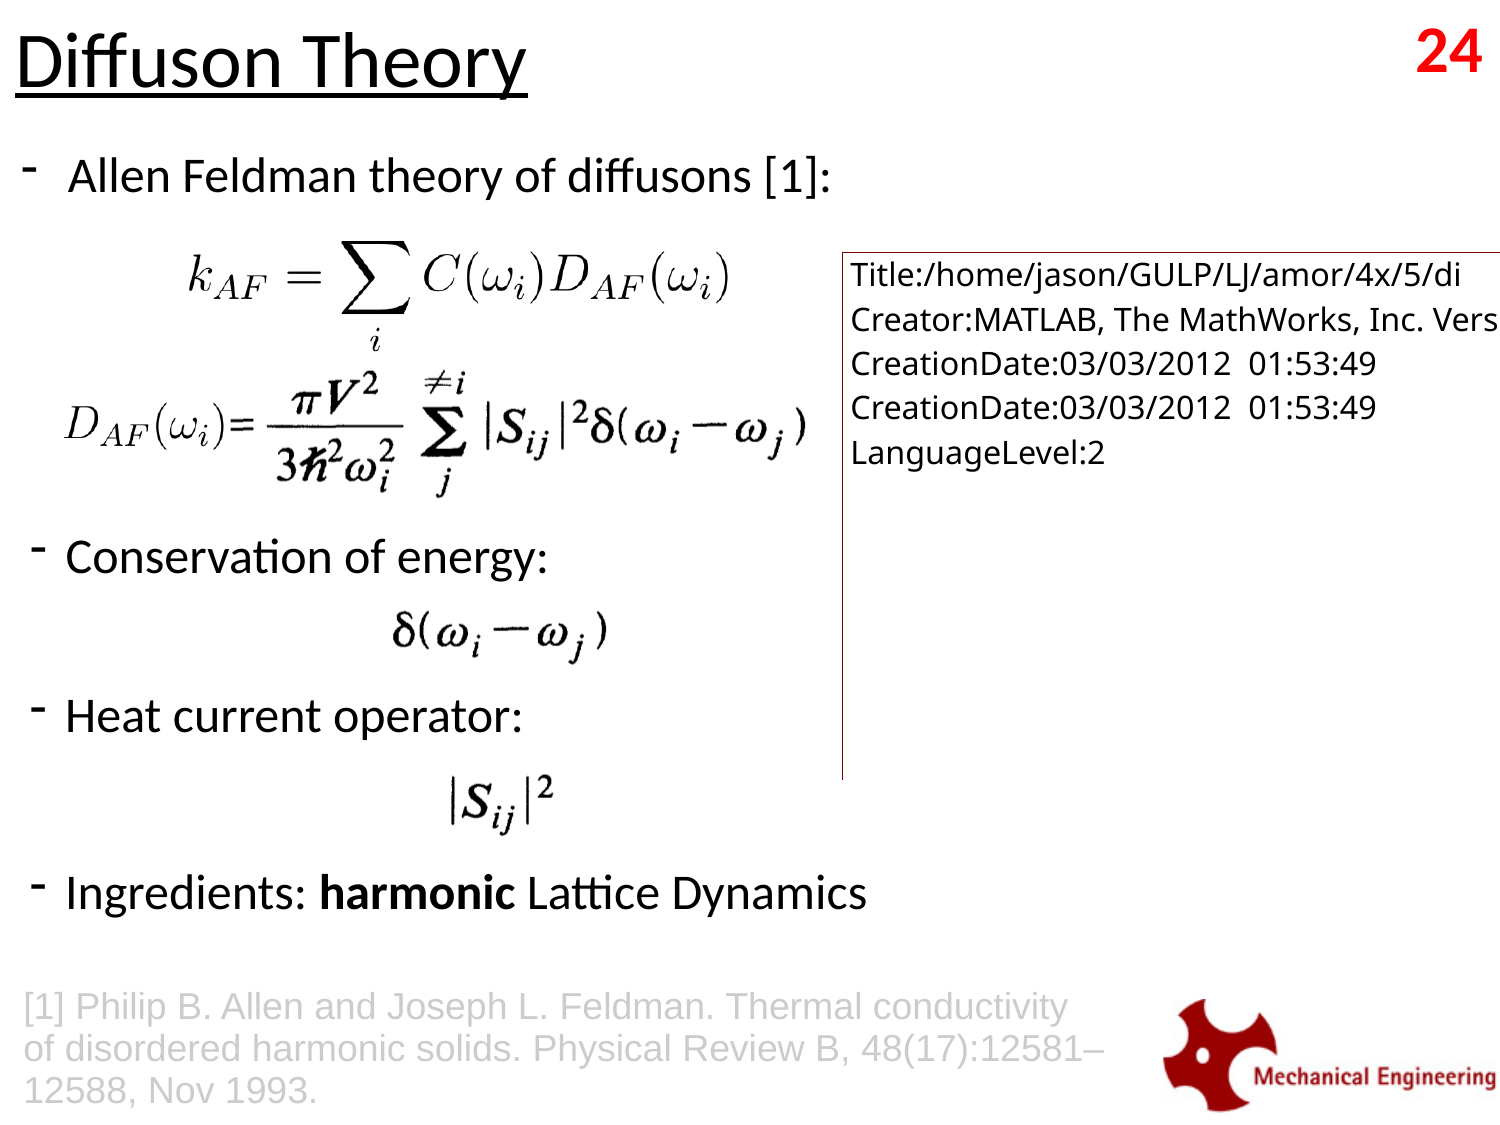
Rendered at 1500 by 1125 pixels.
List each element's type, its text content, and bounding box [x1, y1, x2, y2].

text_box Conservation of energy: [15, 515, 840, 591]
text_box Allen Feldman theory of diffusons [1]: [6, 135, 1096, 211]
text_box 24 [1400, 0, 1499, 93]
picture [442, 750, 556, 852]
text_box [1] Philip B. Allen and Joseph L. Feldman. Thermal conductivity of disordered harmonic solids. Physical Review B, 48(17):12581–12588, Nov 1993. [8, 978, 1126, 1120]
picture [1162, 999, 1497, 1113]
picture [393, 591, 631, 674]
picture [62, 224, 813, 503]
text_box Heat current operator: [15, 674, 840, 750]
text_box Ingredients: harmonic Lattice Dynamics [15, 852, 1366, 927]
picture [840, 250, 1500, 781]
title Diffuson Theory [0, 0, 1365, 150]
